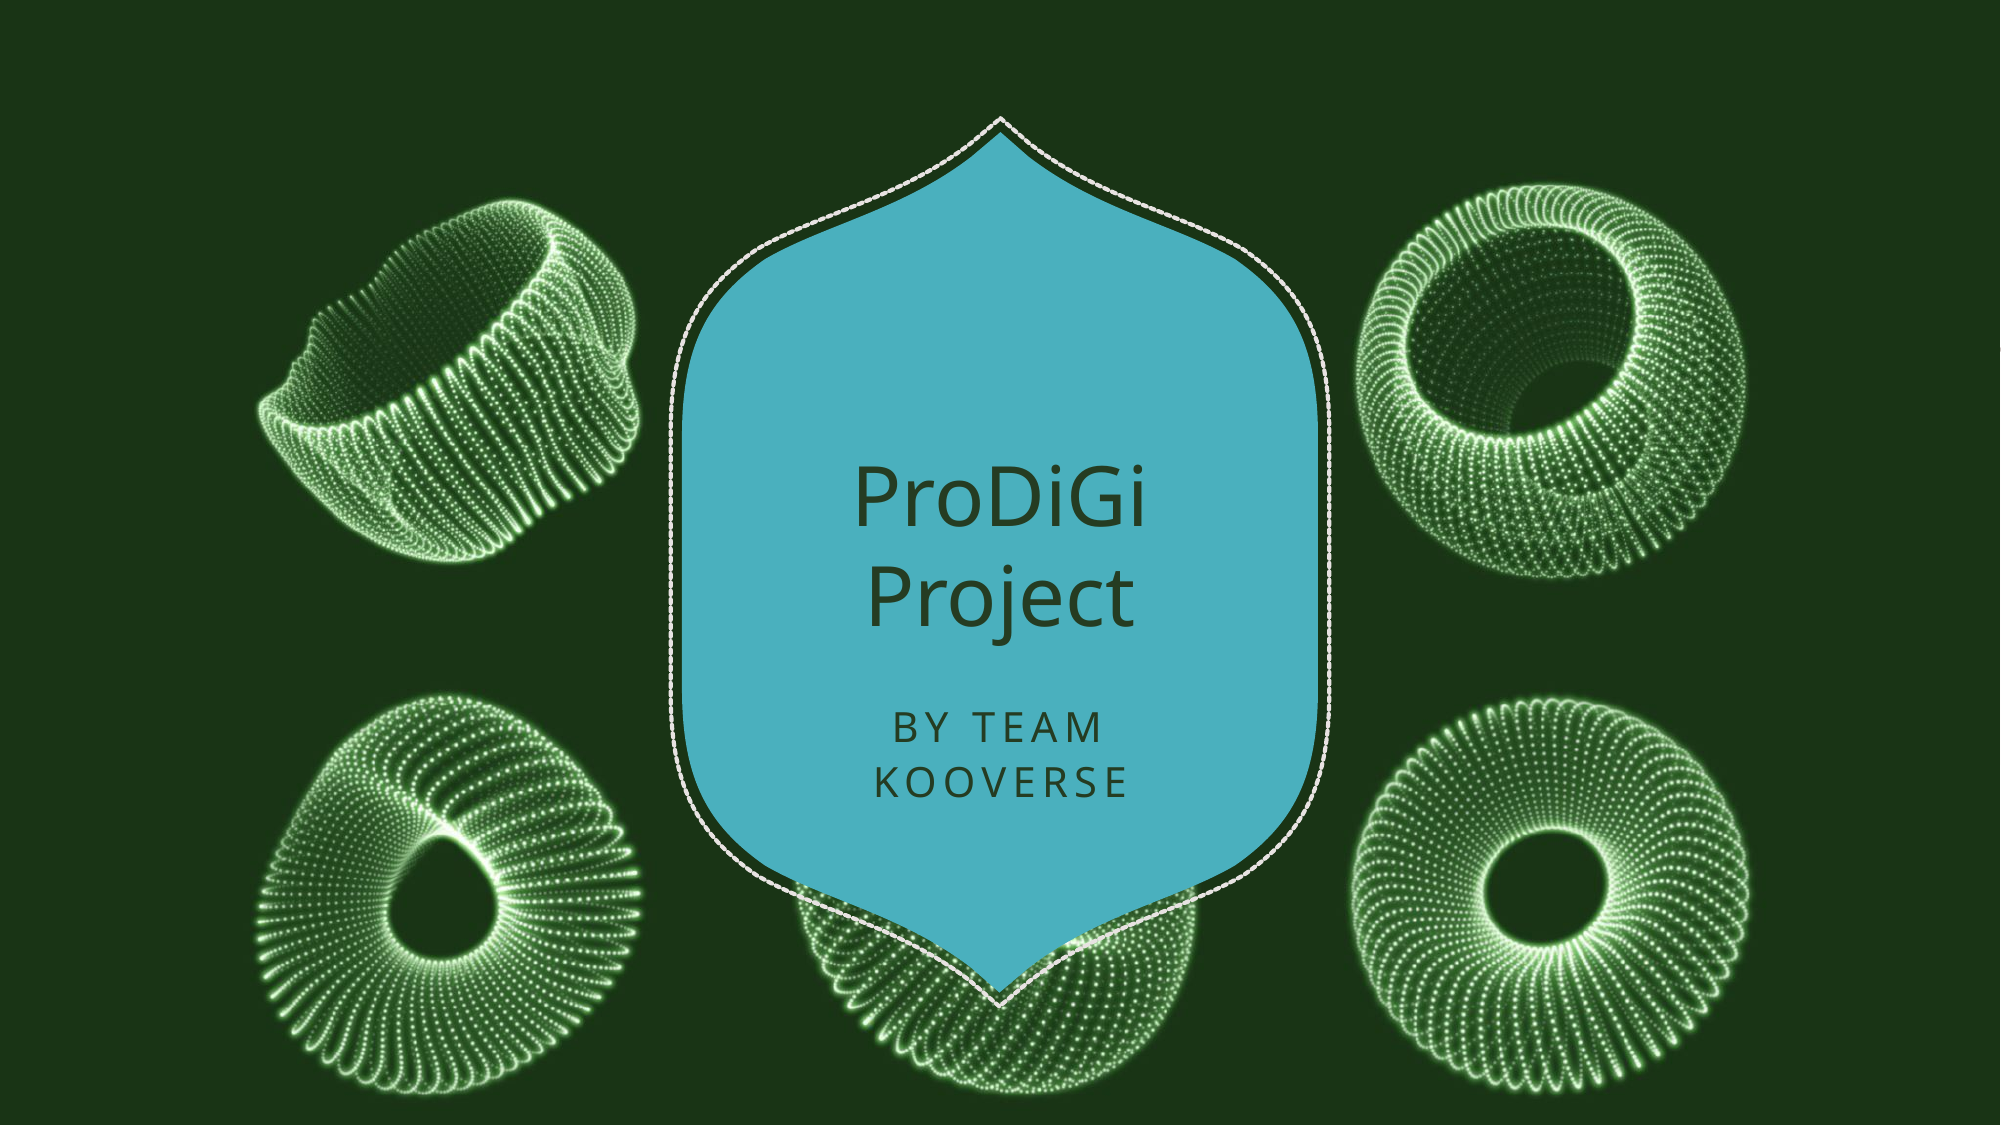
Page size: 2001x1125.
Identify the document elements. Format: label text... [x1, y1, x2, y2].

picture [0, 0, 2000, 1125]
title ProDiGi Project [741, 299, 1259, 652]
text_box [681, 132, 1318, 993]
subtitle By Team KOOverse [761, 688, 1239, 845]
